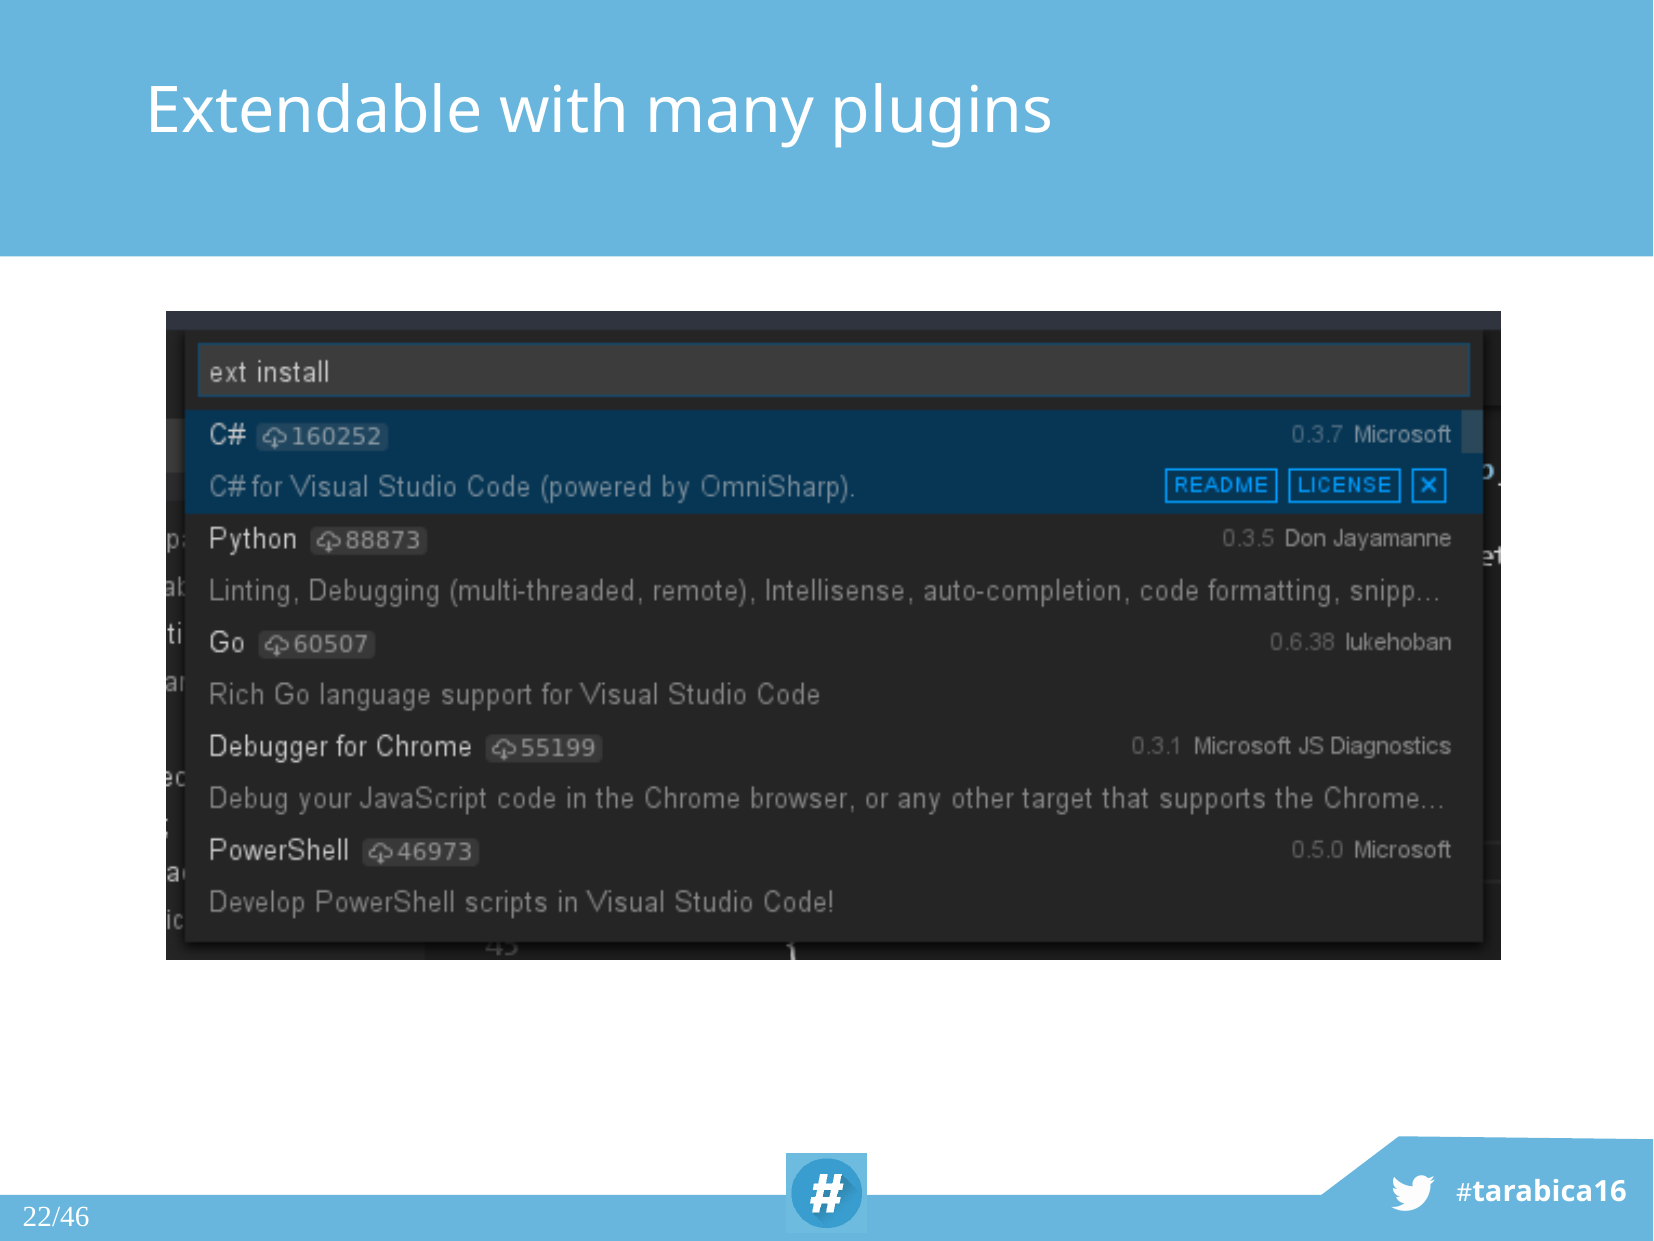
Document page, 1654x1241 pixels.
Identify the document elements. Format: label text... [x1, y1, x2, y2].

list Extendable with many plugins [75, 63, 1563, 198]
picture [1378, 1158, 1448, 1228]
picture [166, 311, 1501, 961]
picture [786, 1153, 867, 1233]
